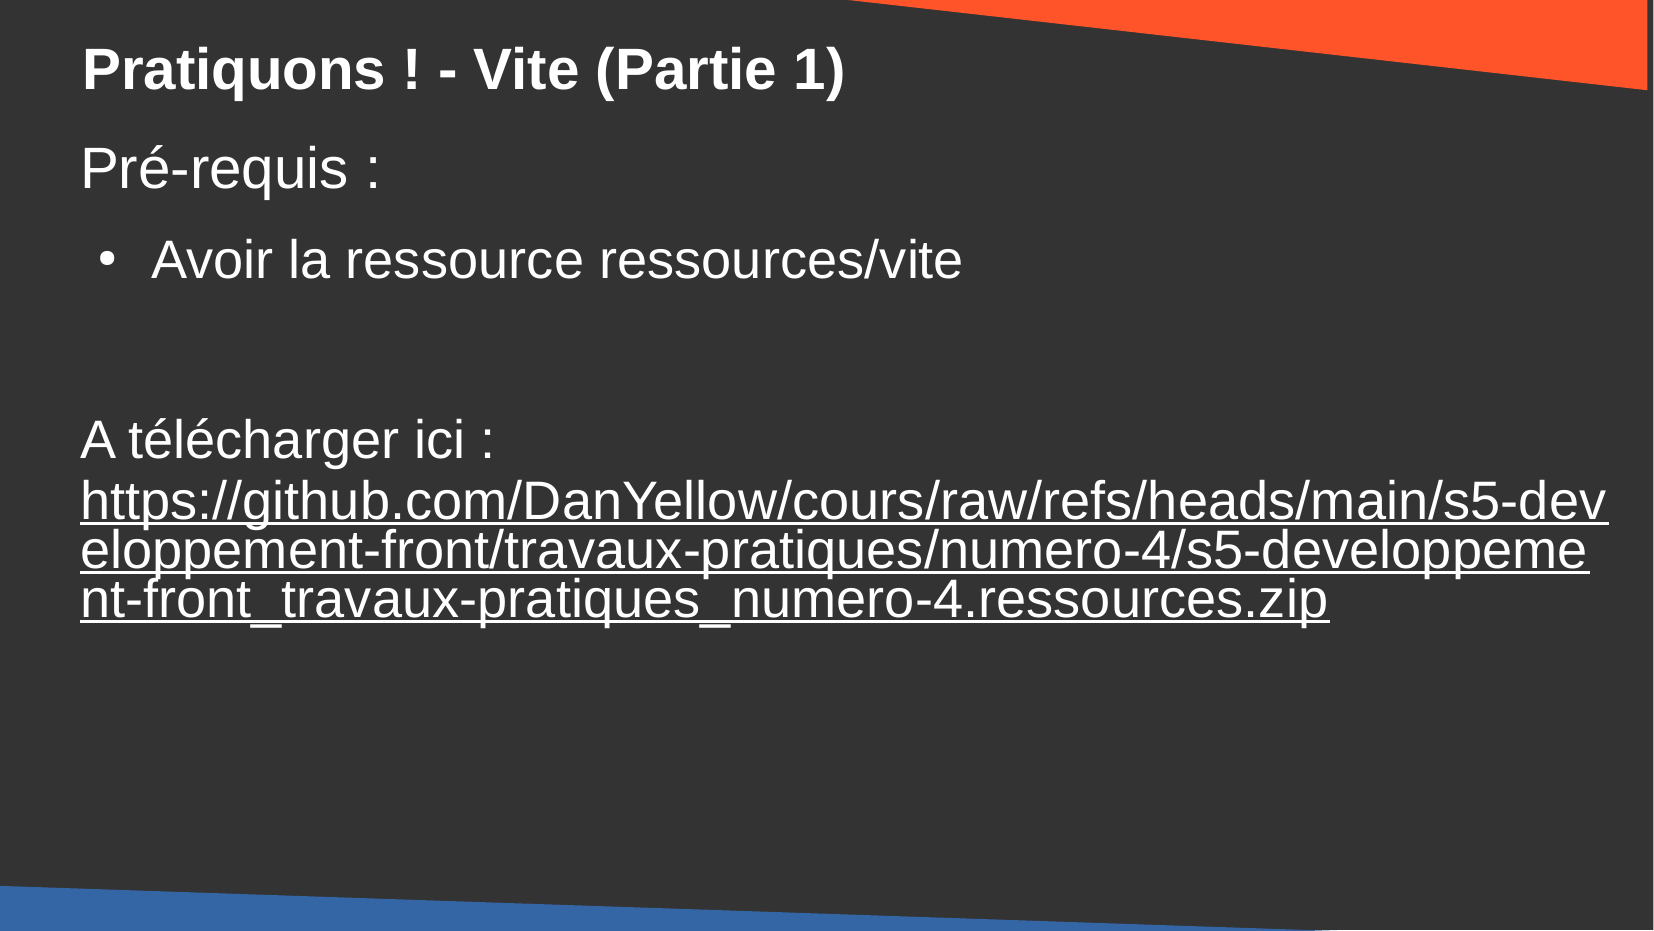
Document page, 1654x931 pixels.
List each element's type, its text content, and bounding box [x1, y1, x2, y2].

text_box [0, 885, 1337, 931]
title Pratiquons ! - Vite (Partie 1) [82, 37, 1571, 114]
list Pré-requis : Avoir la ressource ressources/vite A télécharger ici : https://github.com/DanYellow/cours/raw/refs/heads/main/s5-developpement-front/travaux-pratiques/numero-4/s5-developpement-front_travaux-pratiques_numero-4.ressources.zip [80, 135, 1620, 721]
text_box [848, 0, 1648, 91]
